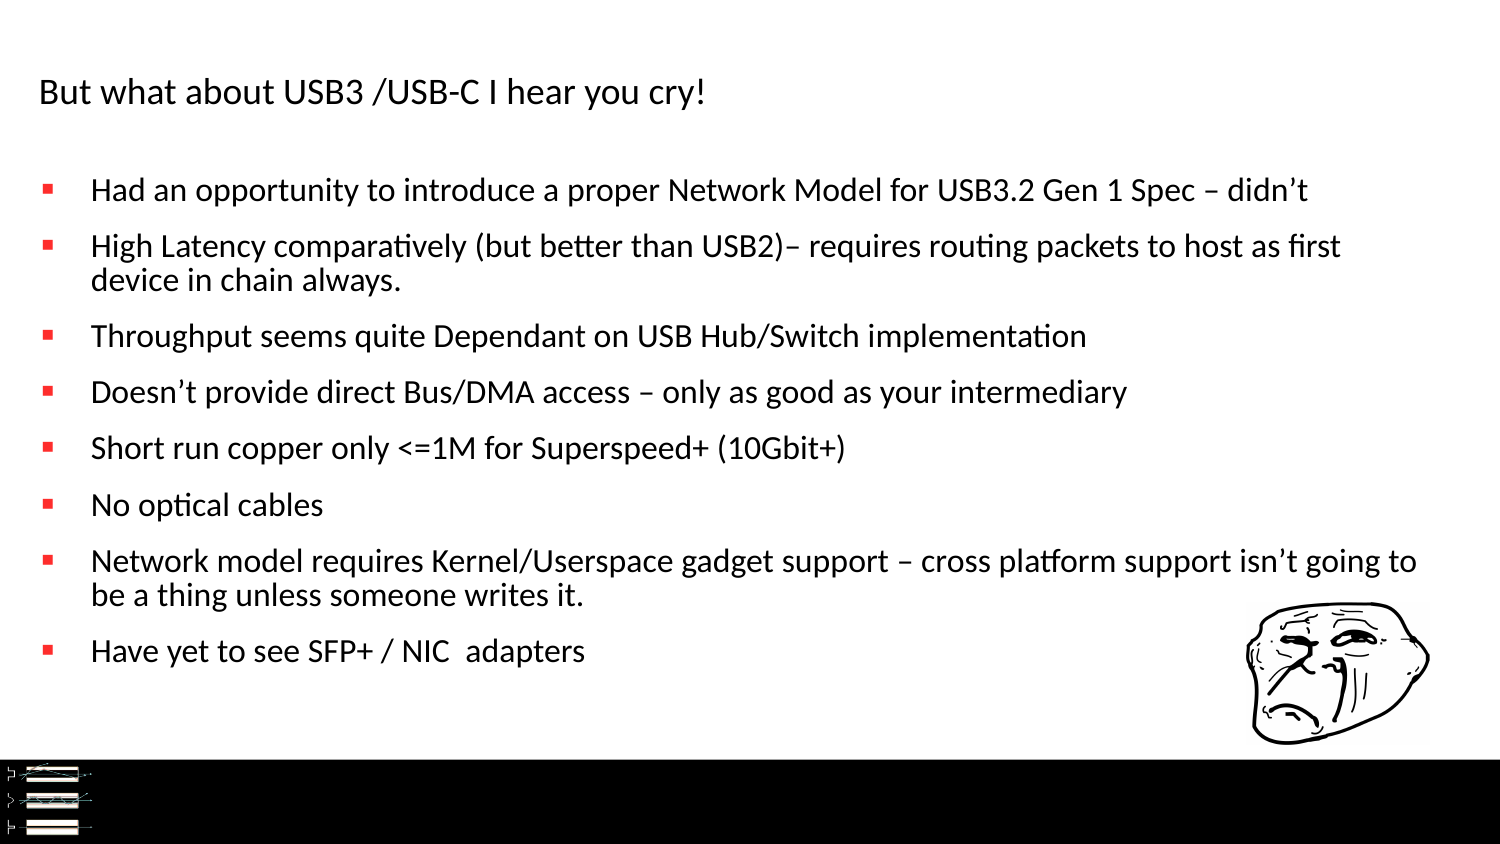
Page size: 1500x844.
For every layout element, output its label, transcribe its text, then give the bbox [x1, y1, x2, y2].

list Had an opportunity to introduce a proper Network Model for USB3.2 Gen 1 Spec – didn’t High Latency comparatively (but better than USB2)– requires routing packets to host as first device in chain always. Throughput seems quite Dependant on USB Hub/Switch implementation Doesn’t provide direct Bus/DMA access – only as good as your intermediary Short run copper only <=1M for Superspeed+ (10Gbit+) No optical cables Network model requires Kernel/Userspace gadget support – cross platform support isn’t going to be a thing unless someone writes it. Have yet to see SFP+ / NIC adapters [25, 168, 1450, 682]
picture [1246, 602, 1430, 745]
picture [5, 761, 95, 837]
title But what about USB3 /USB-C I hear you cry! [38, 24, 1464, 166]
